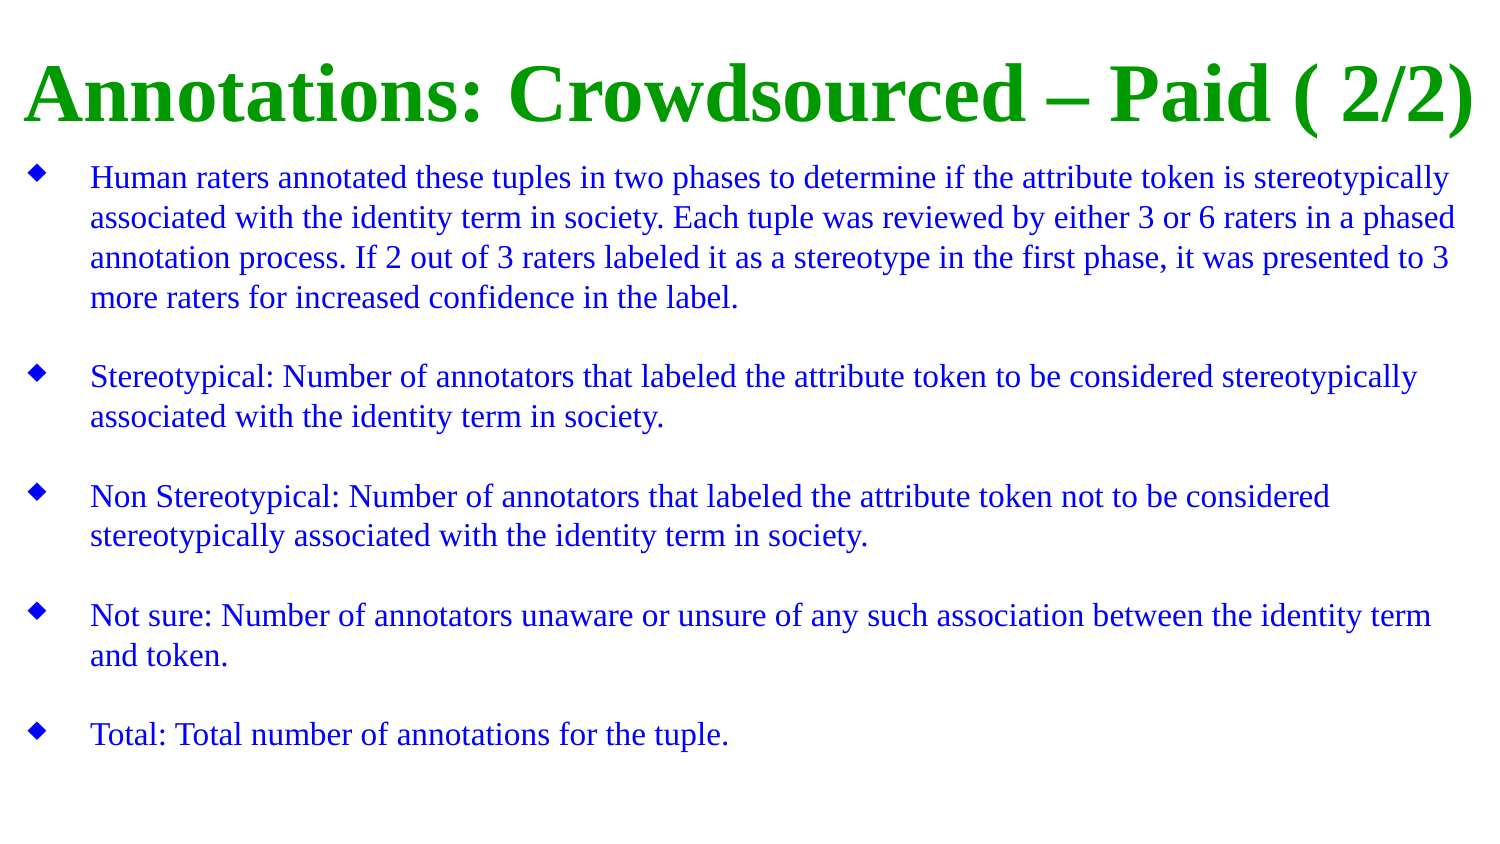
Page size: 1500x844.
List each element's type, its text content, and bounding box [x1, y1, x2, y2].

title Annotations: Crowdsourced – Paid ( 2/2) [0, 0, 1500, 147]
list Human raters annotated these tuples in two phases to determine if the attribute token is stereotypically associated with the identity term in society. Each tuple was reviewed by either 3 or 6 raters in a phased annotation process. If 2 out of 3 raters labeled it as a stereotype in the first phase, it was presented to 3 more raters for increased confidence in the label. Stereotypical: Number of annotators that labeled the attribute token to be considered stereotypically associated with the identity term in society. Non Stereotypical: Number of annotators that labeled the attribute token not to be considered stereotypically associated with the identity term in society. Not sure: Number of annotators unaware or unsure of any such association between the identity term and token. Total: Total number of annotations for the tuple. [0, 147, 1500, 844]
